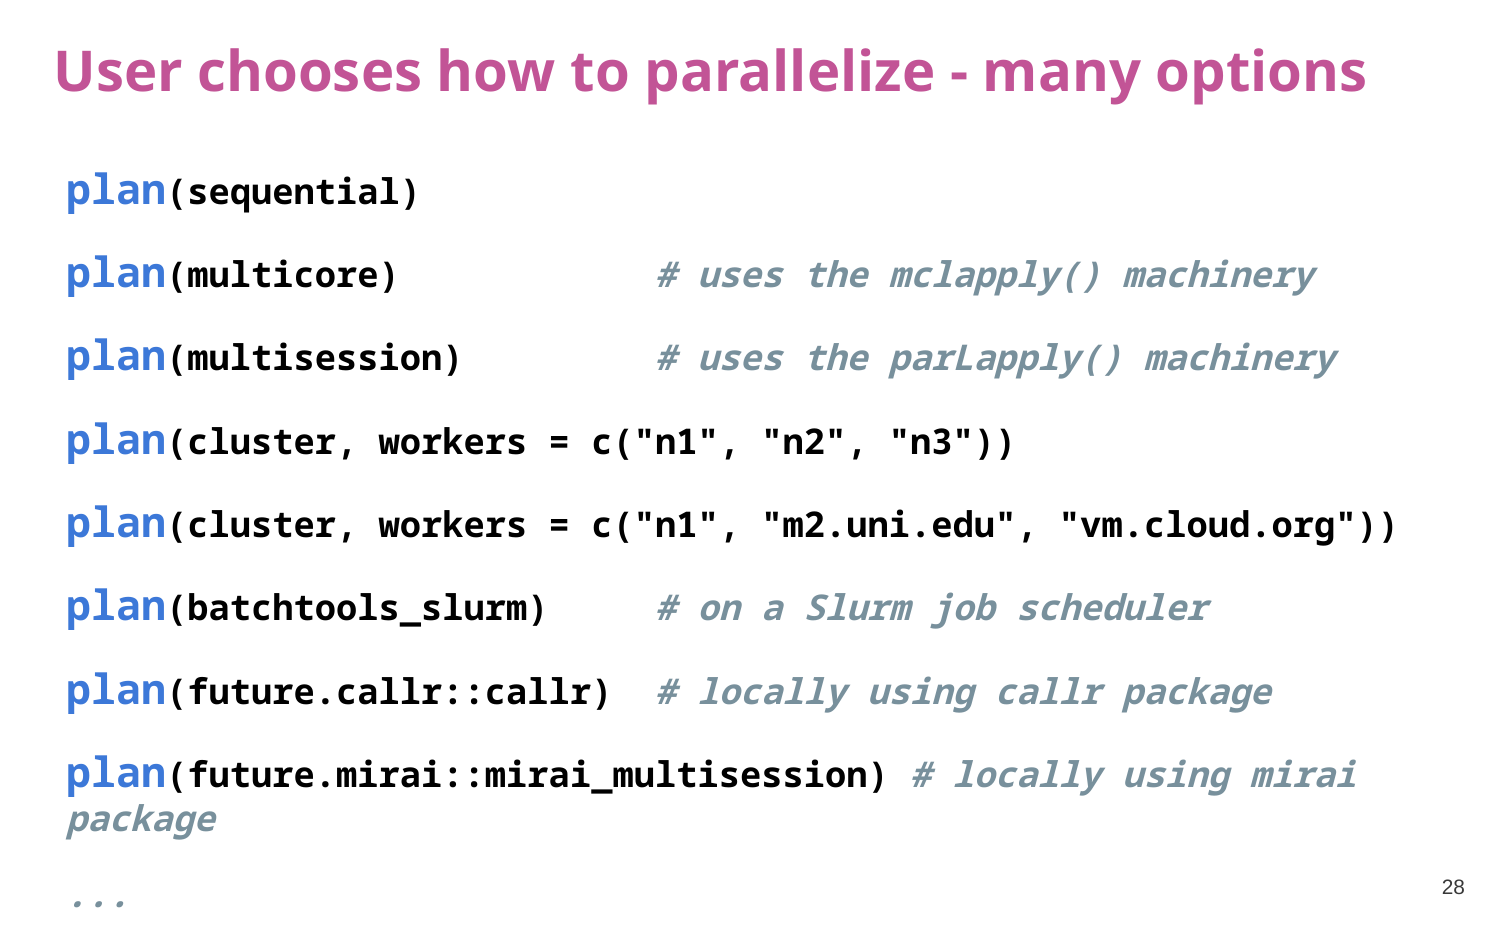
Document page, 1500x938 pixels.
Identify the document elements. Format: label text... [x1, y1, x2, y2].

list plan(sequential) plan(multicore) # uses the mclapply() machinery plan(multisession) # uses the parLapply() machinery plan(cluster, workers = c("n1", "n2", "n3")) plan(cluster, workers = c("n1", "m2.uni.edu", "vm.cloud.org")) plan(batchtools_slurm) # on a Slurm job scheduler plan(future.callr::callr) # locally using callr package plan(future.mirai::mirai_multisession) # locally using mirai package ... [51, 147, 1449, 884]
title User chooses how to parallelize - many options [38, 20, 1463, 136]
slide_number <number> [1389, 849, 1480, 922]
